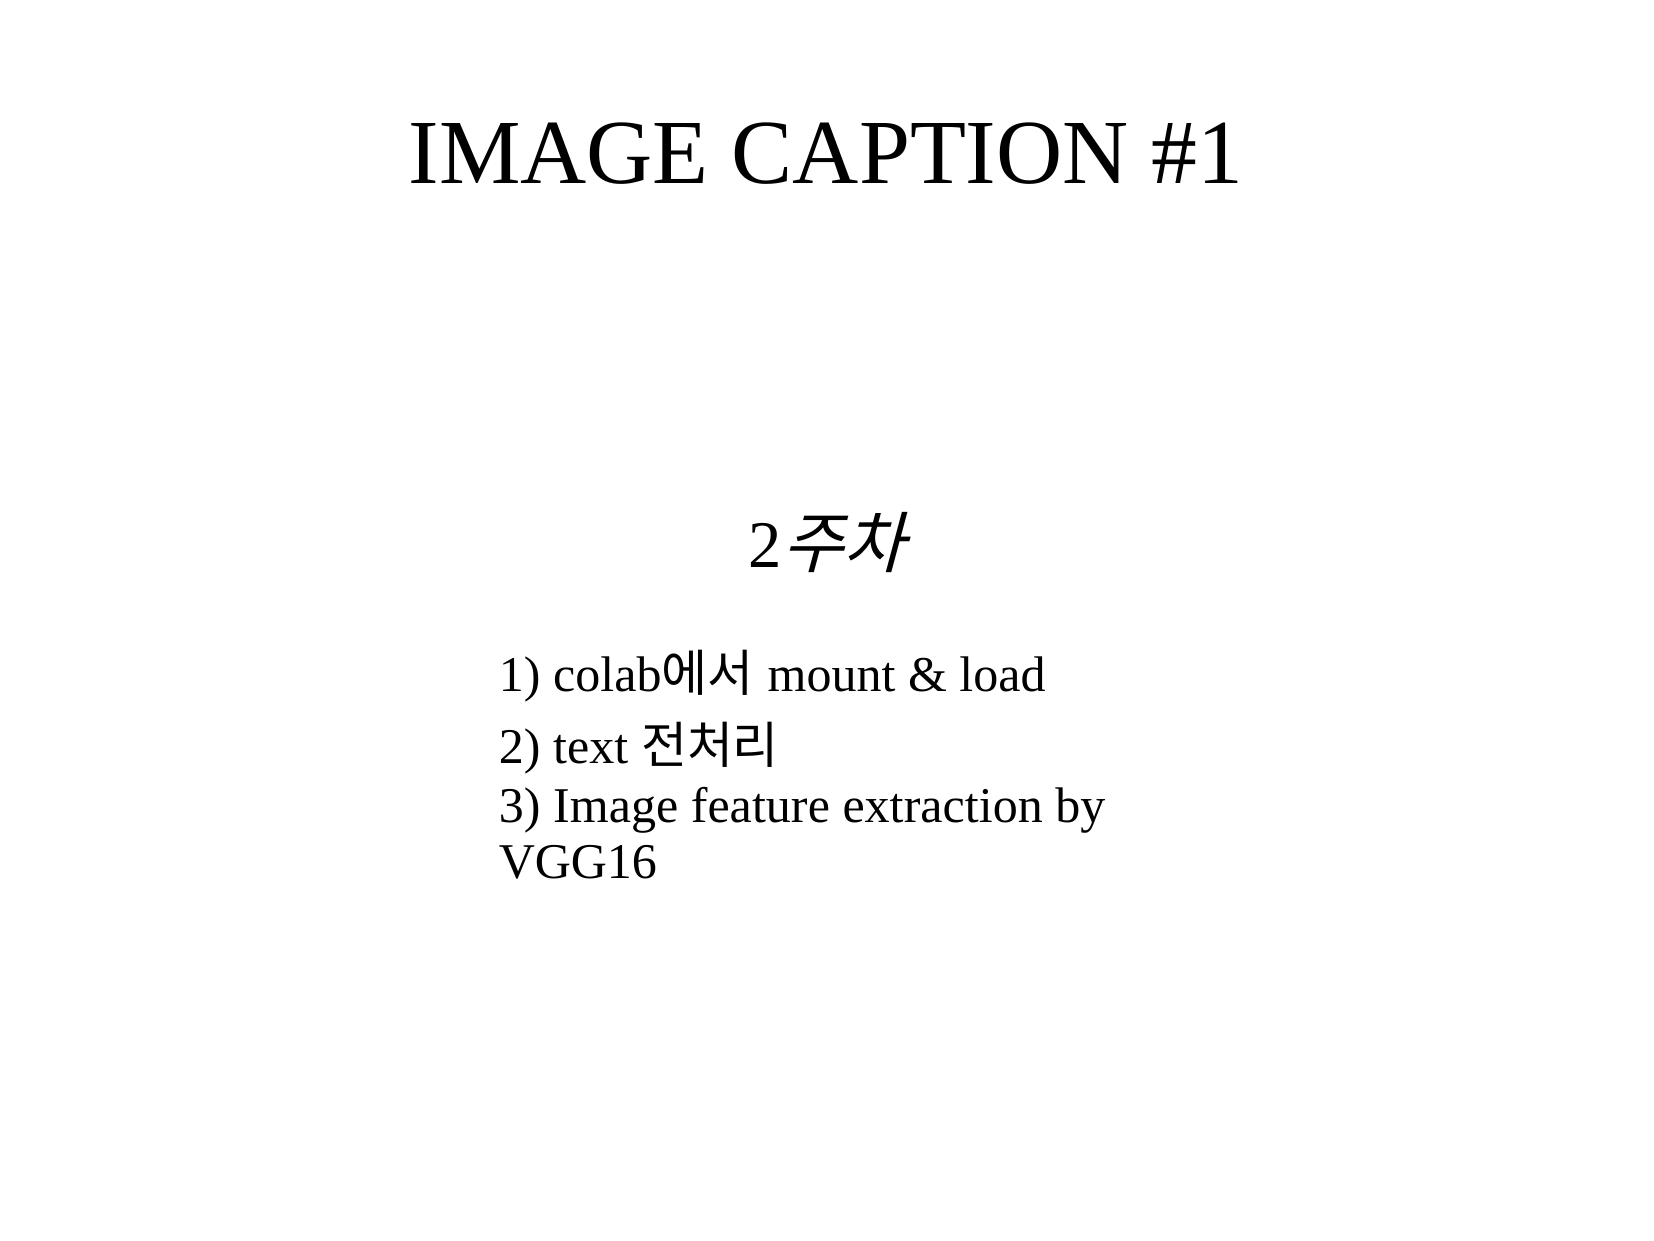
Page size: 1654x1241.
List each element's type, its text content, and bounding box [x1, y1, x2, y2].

title IMAGE CAPTION #1 [82, 49, 1571, 257]
subtitle 2주차 [82, 290, 1571, 1010]
text_box 1) colab에서 mount & load 2) text 전처리 3) Image feature extraction by VGG16 [484, 625, 1229, 910]
